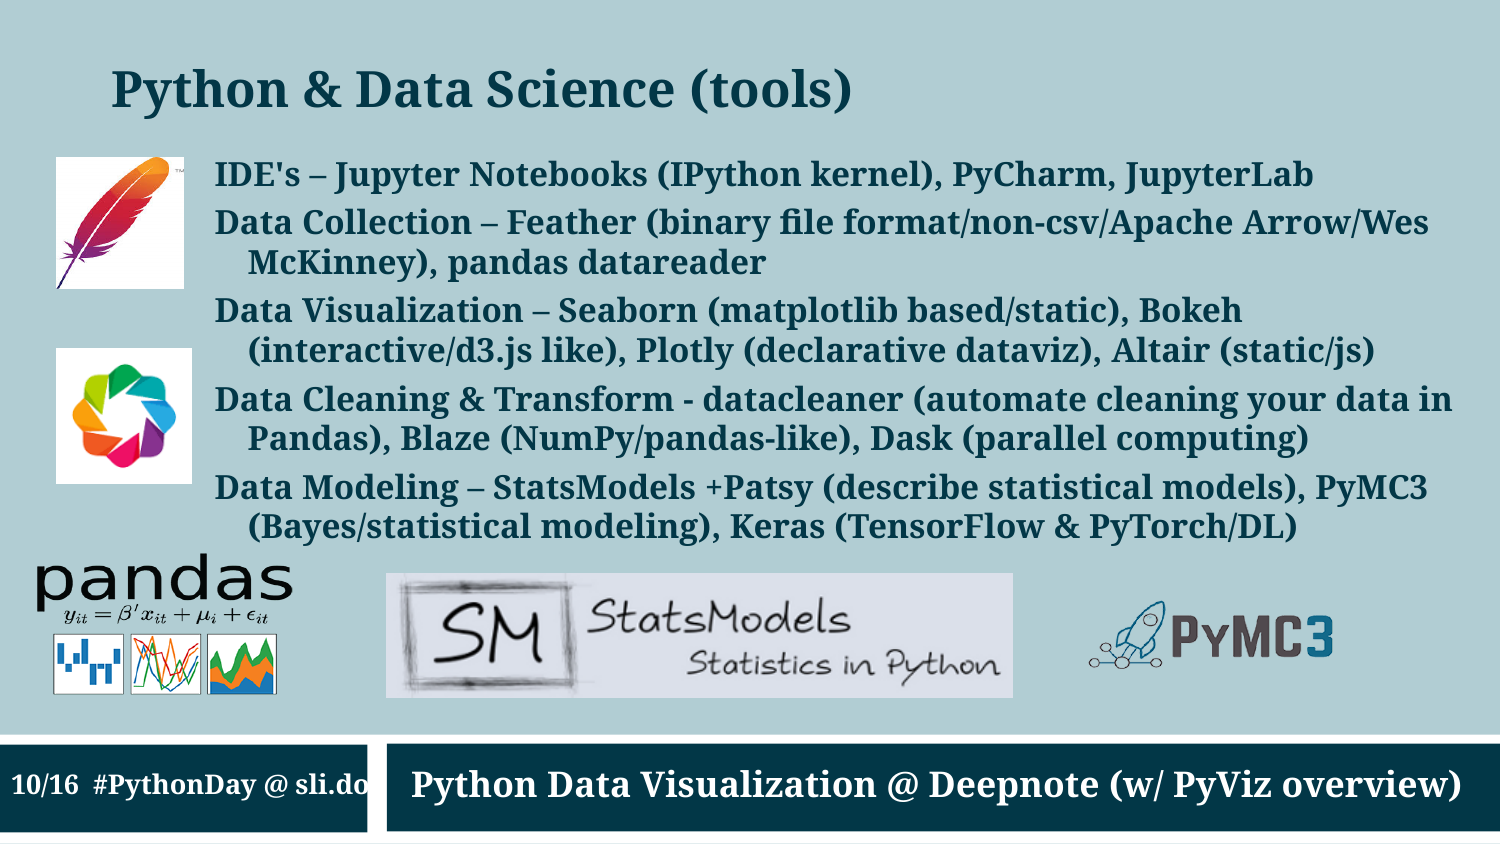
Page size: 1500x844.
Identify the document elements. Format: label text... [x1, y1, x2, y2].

picture [1247, 527, 1255, 535]
picture [386, 573, 1013, 698]
text_box 10/16 #PythonDay @ sli.do [0, 761, 391, 835]
picture [1080, 517, 1339, 740]
picture [1225, 527, 1231, 536]
picture [56, 157, 184, 290]
text_box Python Data Visualization @ Deepnote (w/ PyViz overview) [400, 740, 1500, 826]
picture [271, 527, 276, 535]
picture [56, 348, 192, 484]
picture [1157, 527, 1163, 536]
text_box Python & Data Science (tools) [100, 31, 1438, 154]
text_box IDE's – Jupyter Notebooks (IPython kernel), PyCharm, JupyterLab Data Collection – Feather (binary file format/non-csv/Apache Arrow/Wes McKinney), pandas datareader Data Visualization – Seaborn (matplotlib based/static), Bokeh (interactive/d3.js like), Plotly (declarative dataviz), Altair (static/js) Data Cleaning & Transform - datacleaner (automate cleaning your data in Pandas), Blaze (NumPy/pandas-like), Dask (parallel computing) Data Modeling – StatsModels +Patsy (describe statistical models), PyMC3 (Bayes/statistical modeling), Keras (TensorFlow & PyTorch/DL) [157, 147, 1500, 715]
picture [33, 517, 293, 732]
